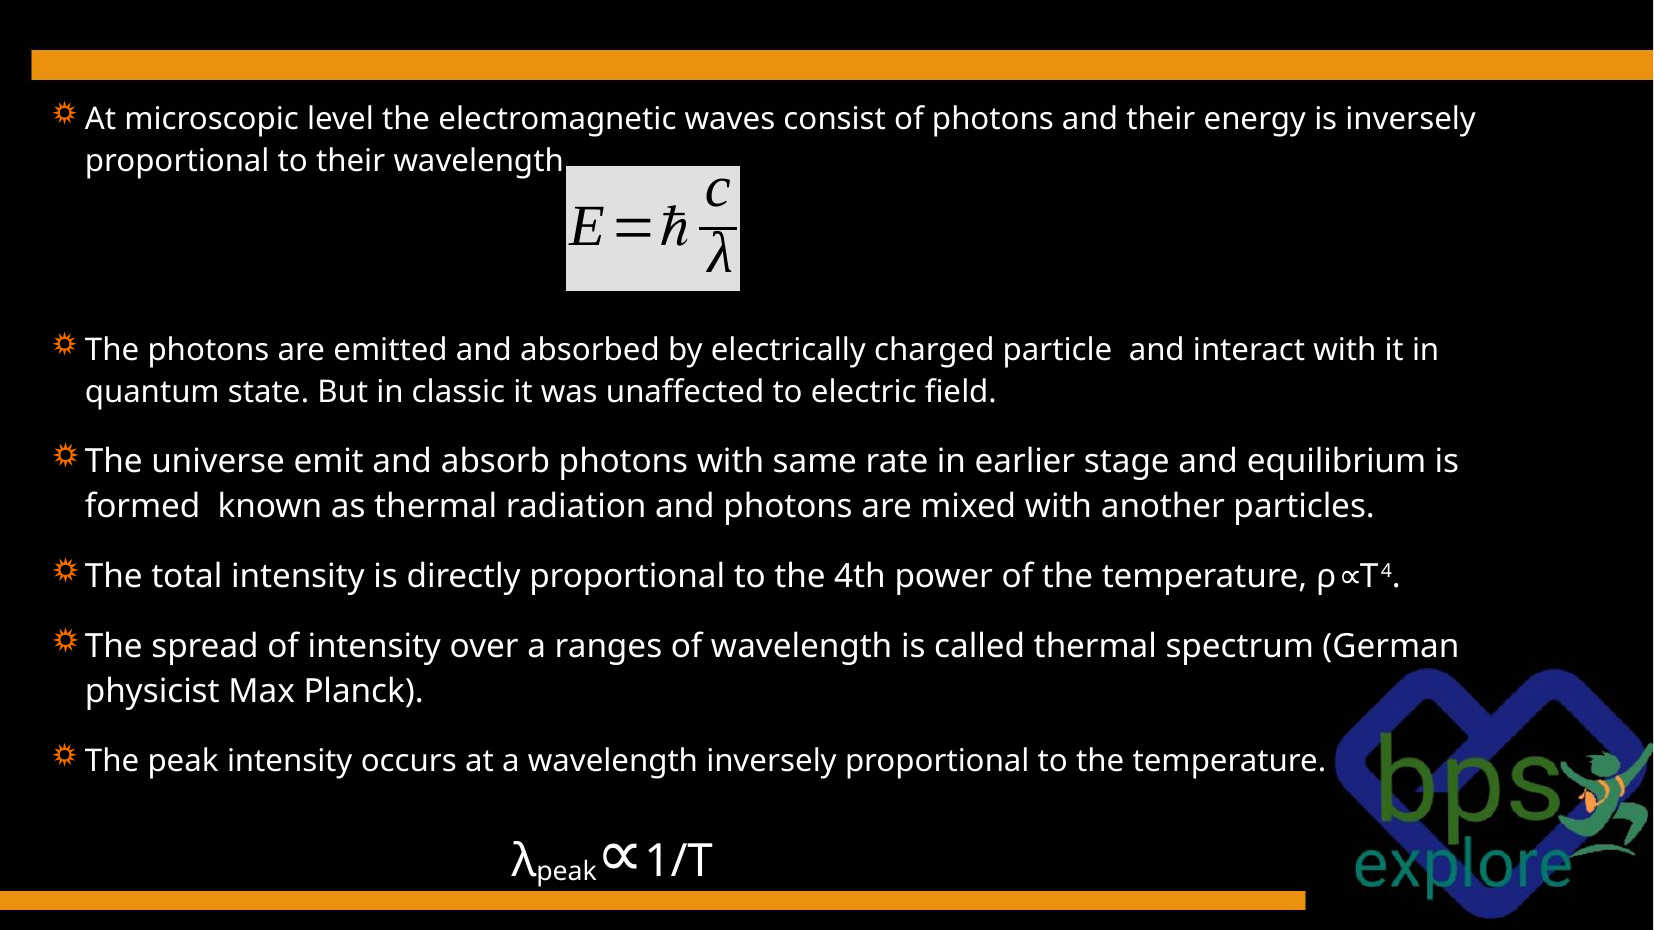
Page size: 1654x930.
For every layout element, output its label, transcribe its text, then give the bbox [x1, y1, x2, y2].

picture [0, 0, 1654, 930]
text_box At microscopic level the electromagnetic waves consist of photons and their energy is inversely proportional to their wavelength The photons are emitted and absorbed by electrically charged particle and interact with it in quantum state. But in classic it was unaffected to electric field. The universe emit and absorb photons with same rate in earlier stage and equilibrium is formed known as thermal radiation and photons are mixed with another particles. The total intensity is directly proportional to the 4th power of the temperature, ρ∝T4. The spread of intensity over a ranges of wavelength is called thermal spectrum (German physicist Max Planck). The peak intensity occurs at a wavelength inversely proportional to the temperature. λpeak​∝1/T [34, 88, 1499, 930]
